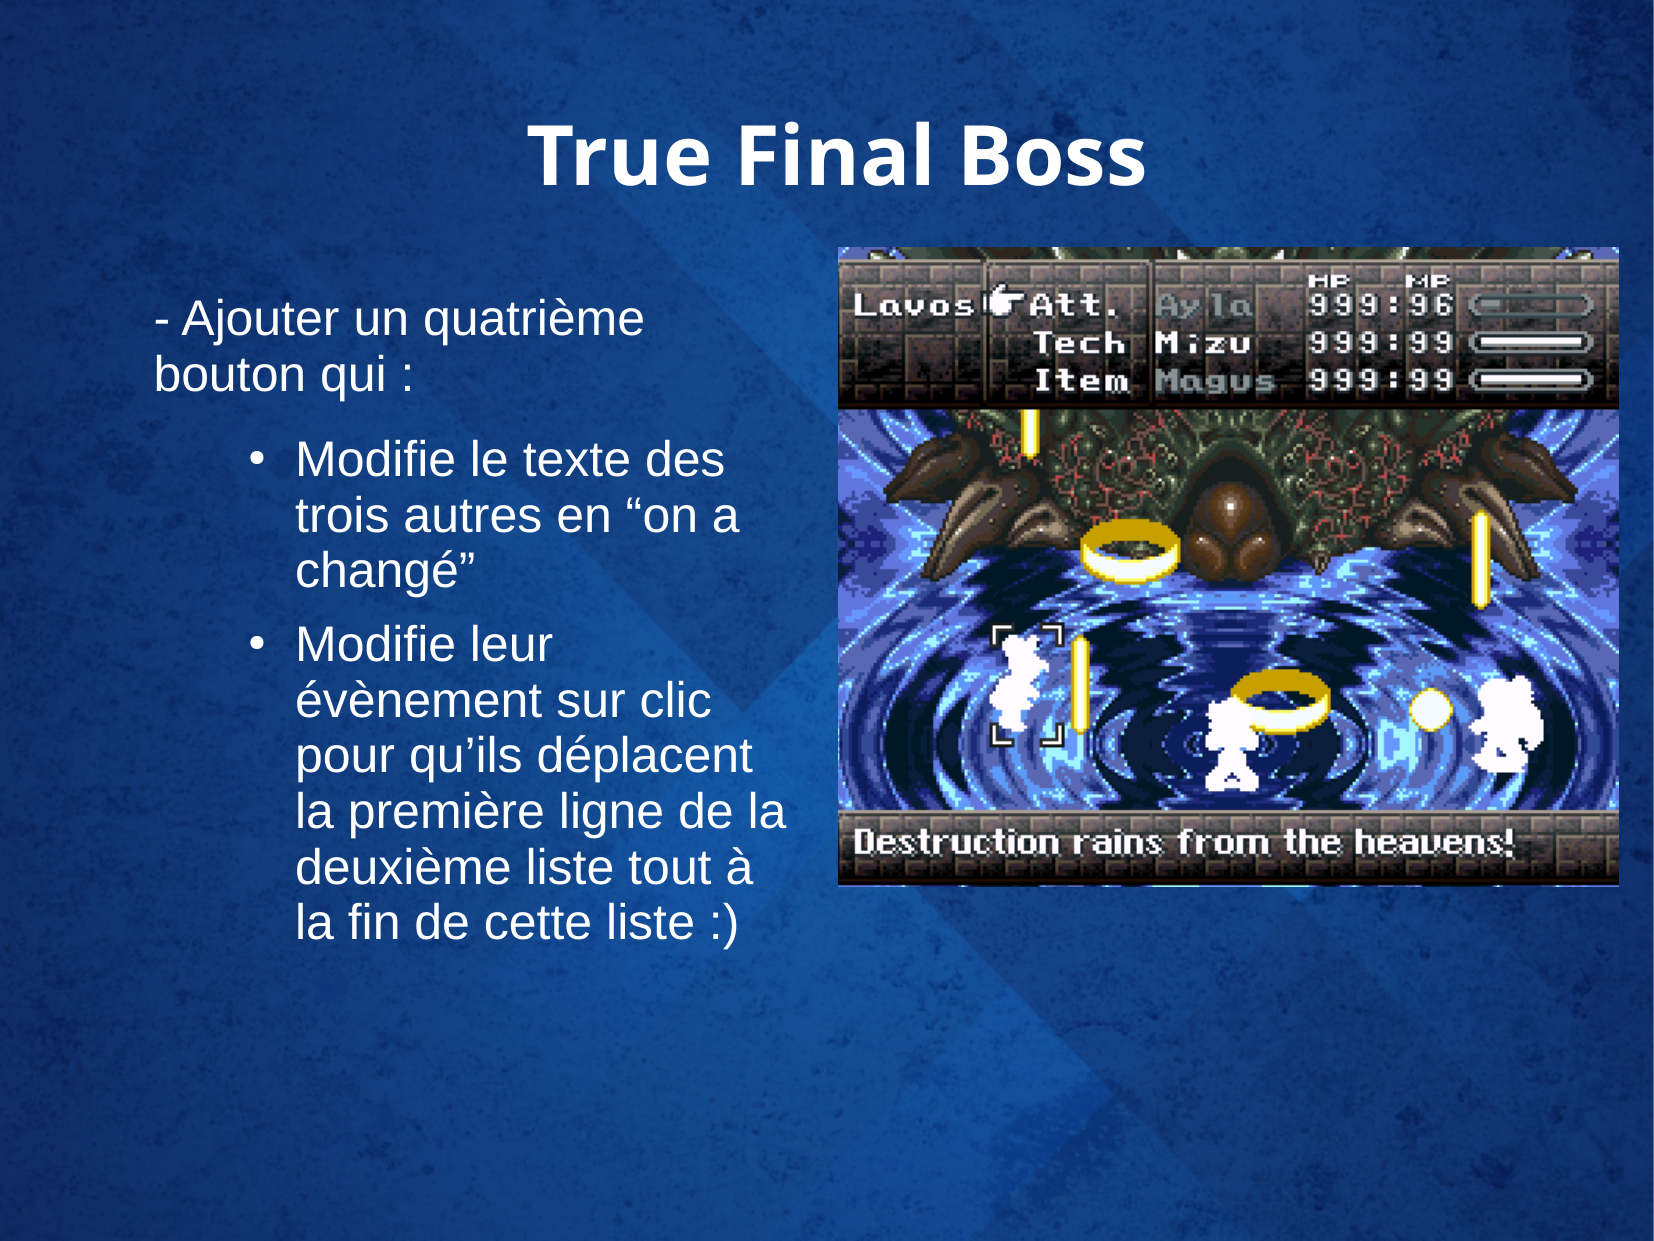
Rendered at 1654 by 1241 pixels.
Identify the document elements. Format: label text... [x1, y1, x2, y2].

title True Final Boss [82, 49, 1571, 257]
picture [0, 0, 1654, 1241]
list - Ajouter un quatrième bouton qui : Modifie le texte des trois autres en “on a changé” Modifie leur évènement sur clic pour qu’ils déplacent la première ligne de la deuxième liste tout à la fin de cette liste :) [82, 290, 804, 1010]
